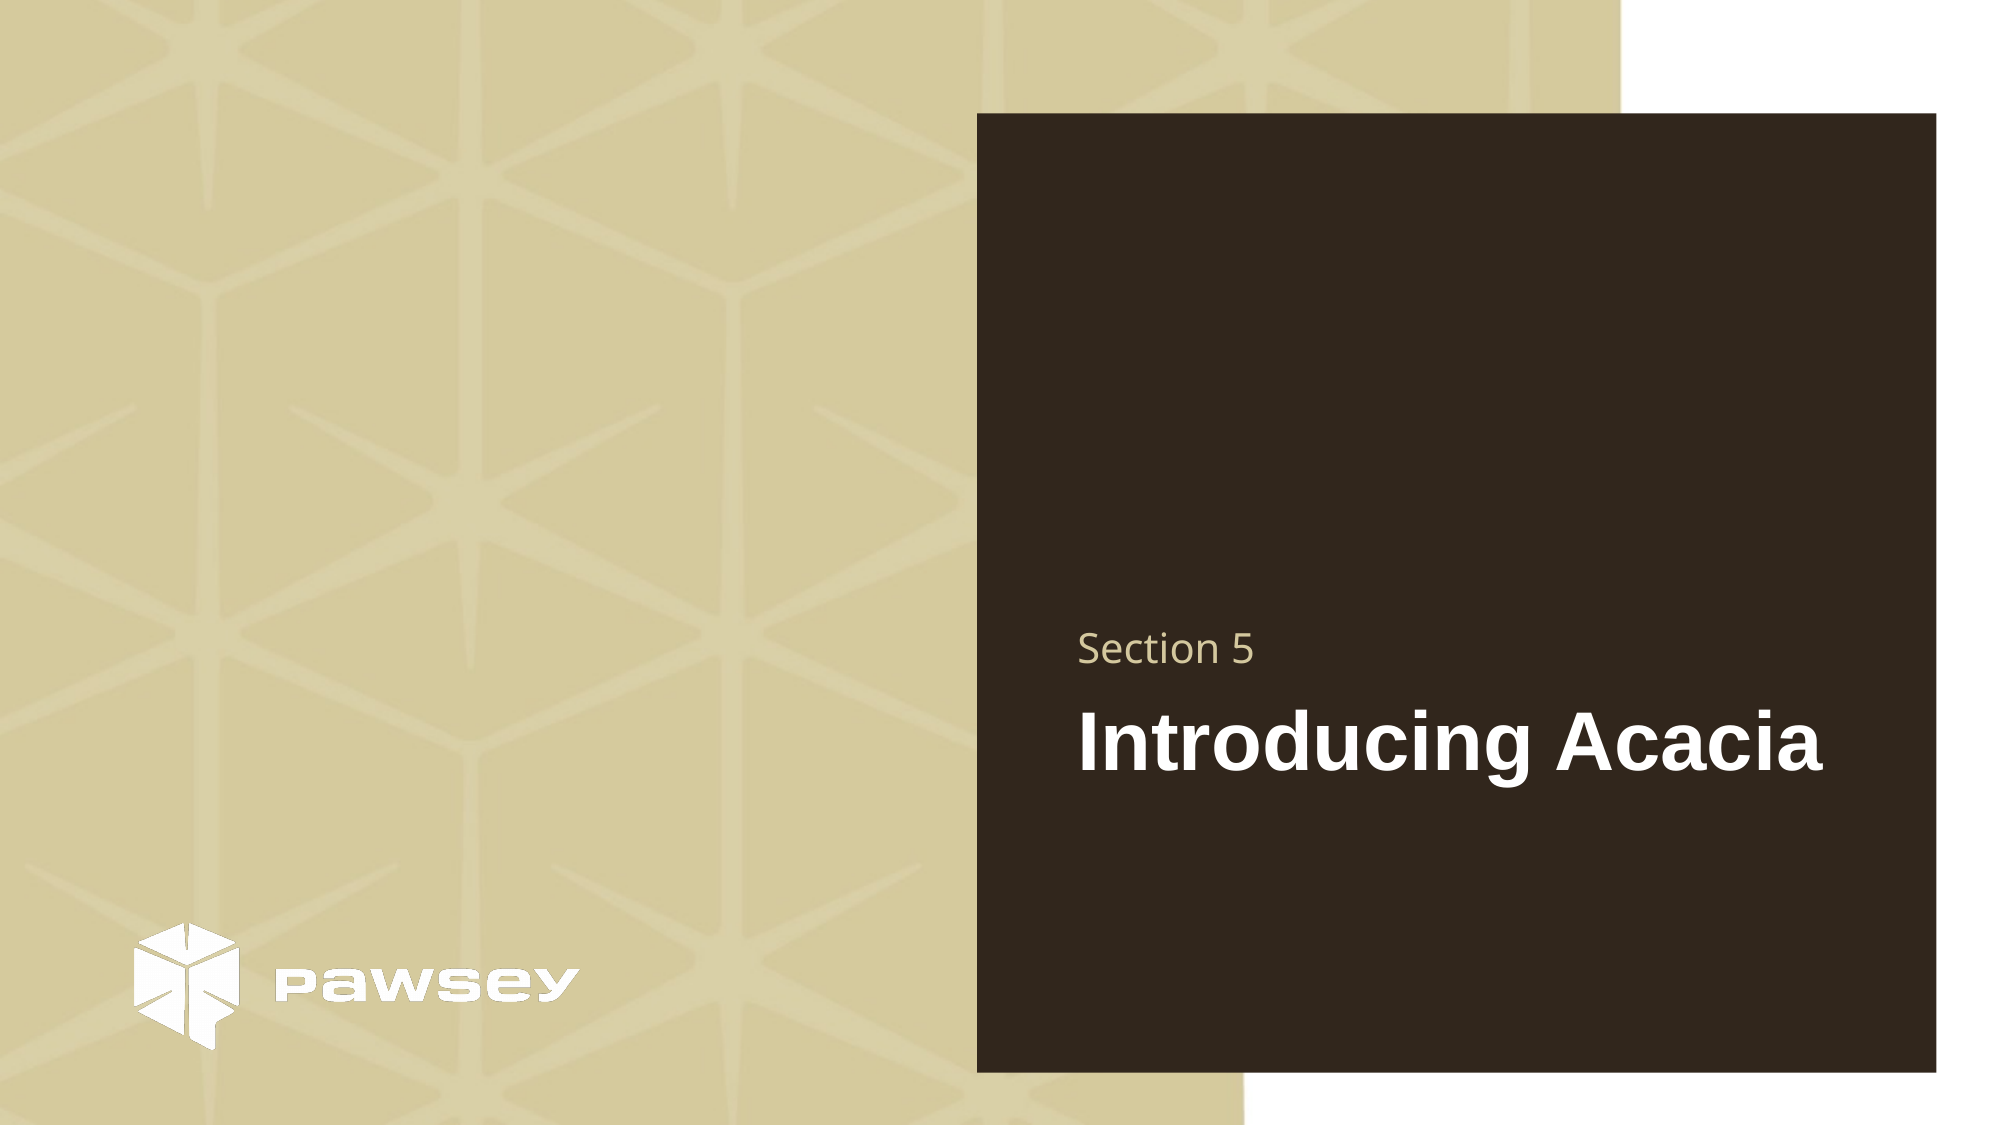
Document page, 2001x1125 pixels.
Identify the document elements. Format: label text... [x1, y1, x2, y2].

title Introducing Acacia [1062, 680, 1848, 1125]
list Section 5 [1062, 600, 1848, 680]
picture [0, 0, 2001, 1125]
